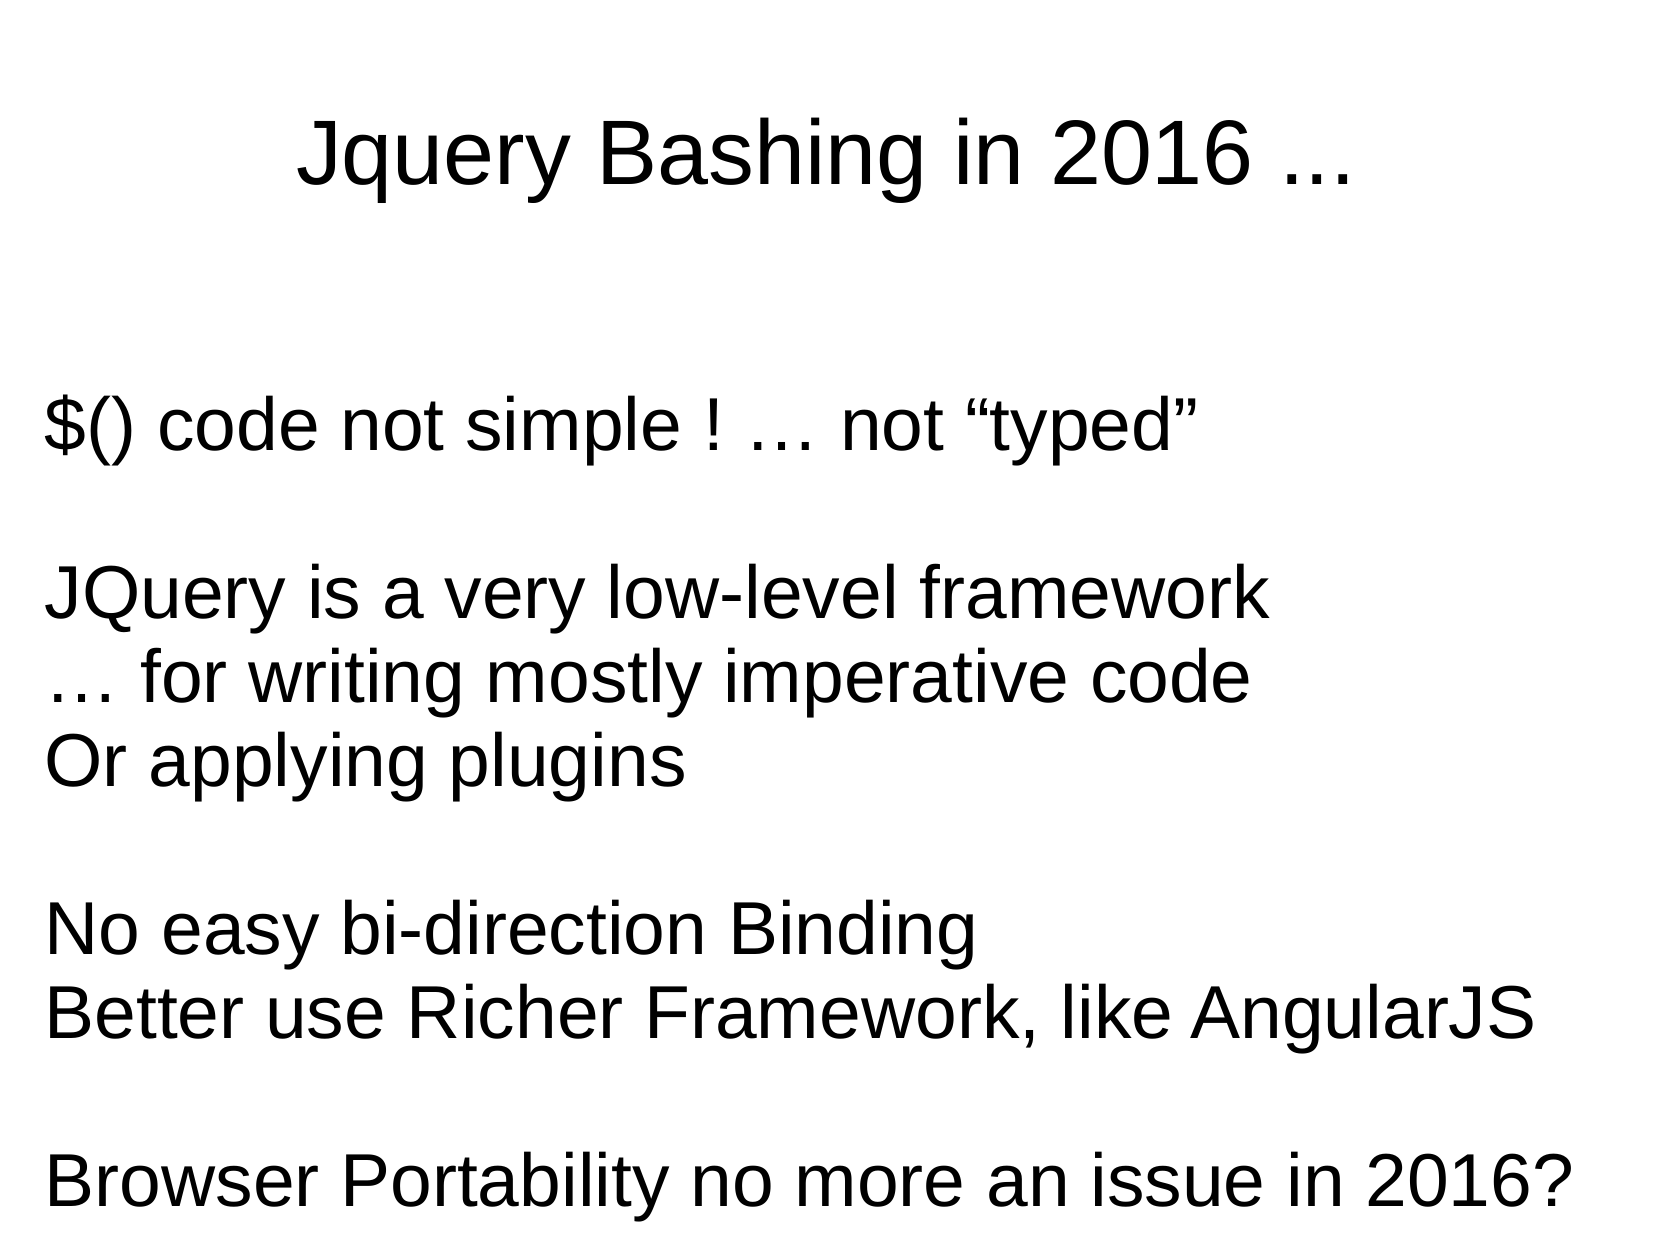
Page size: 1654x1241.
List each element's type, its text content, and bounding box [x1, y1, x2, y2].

text_box $() code not simple ! … not “typed” JQuery is a very low-level framework … for writing mostly imperative code Or applying plugins No easy bi-direction Binding Better use Richer Framework, like AngularJS Browser Portability no more an issue in 2016? [30, 375, 1591, 1230]
title Jquery Bashing in 2016 ... [82, 49, 1571, 257]
